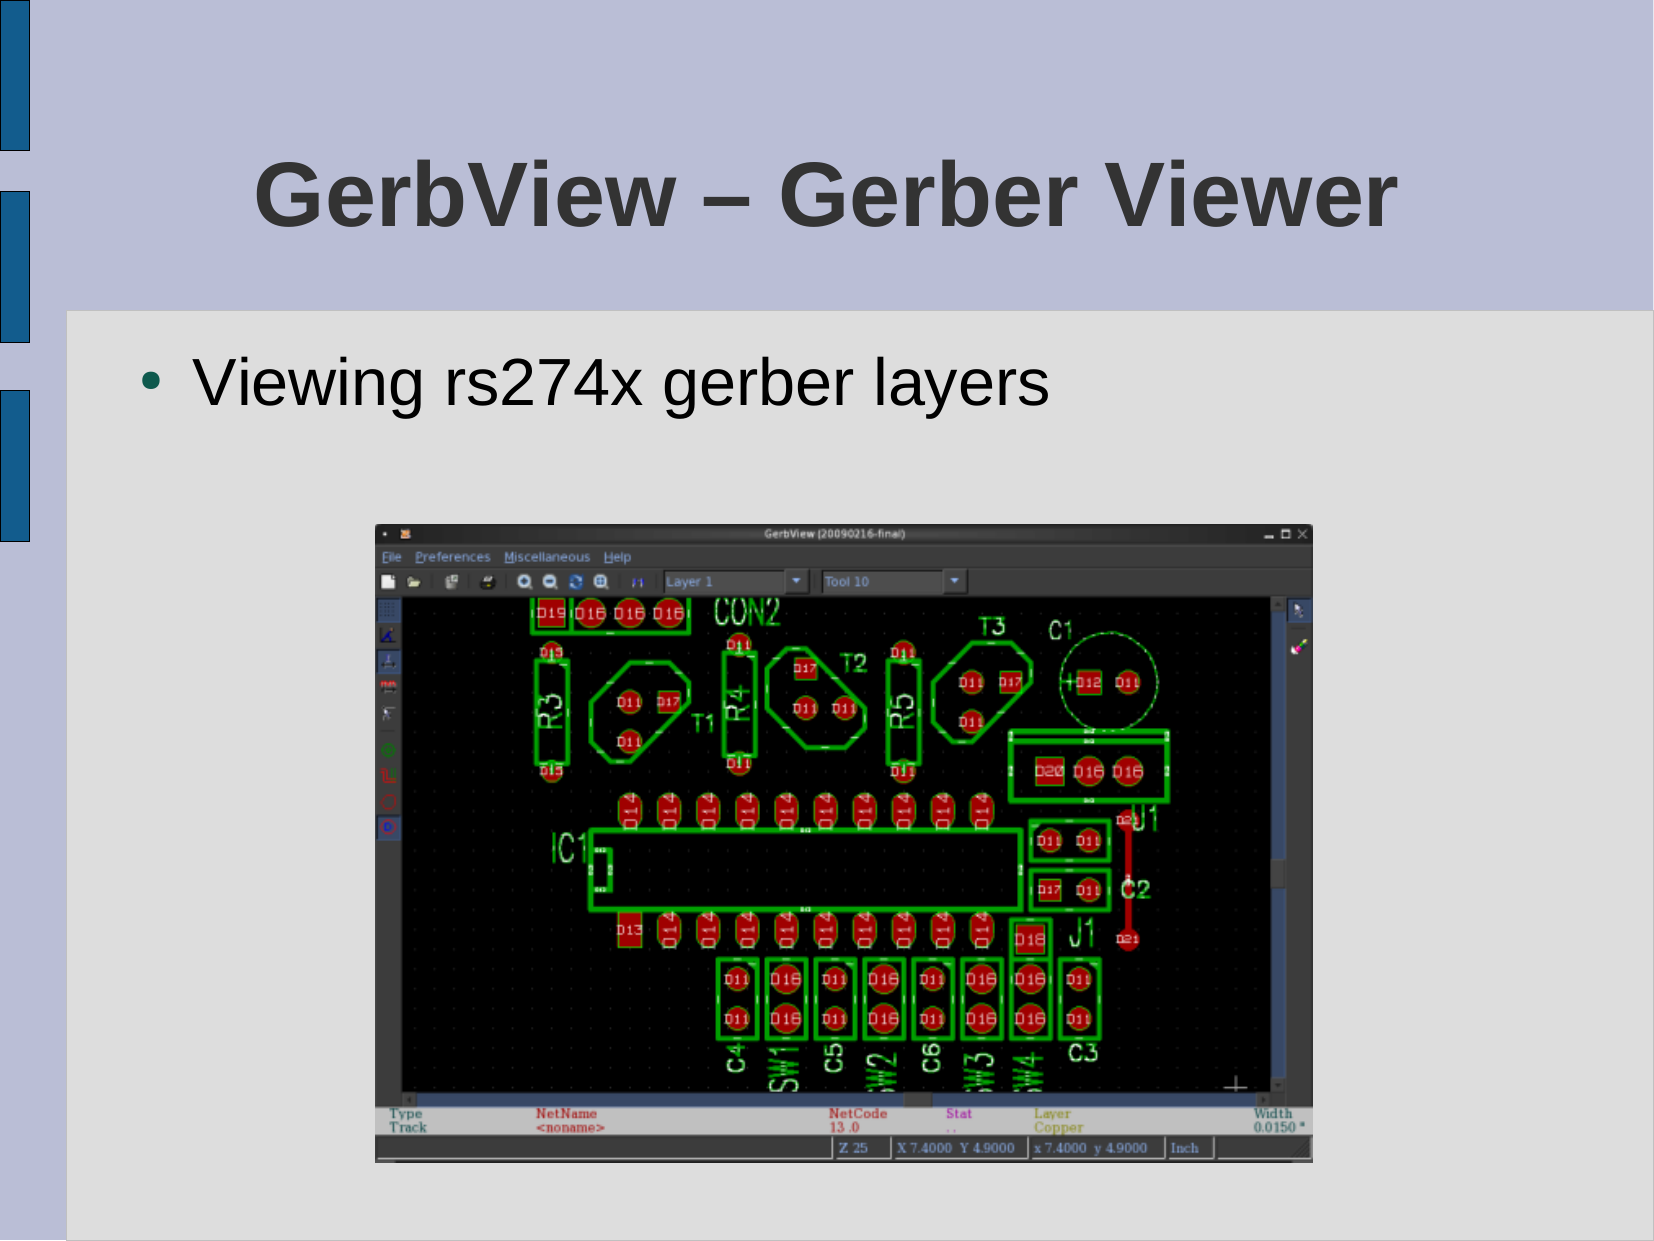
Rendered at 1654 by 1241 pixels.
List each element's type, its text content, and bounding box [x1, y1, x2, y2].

list Viewing rs274x gerber layers [121, 344, 1534, 1112]
title GerbView – Gerber Viewer [121, 98, 1534, 291]
picture [375, 524, 1313, 1163]
